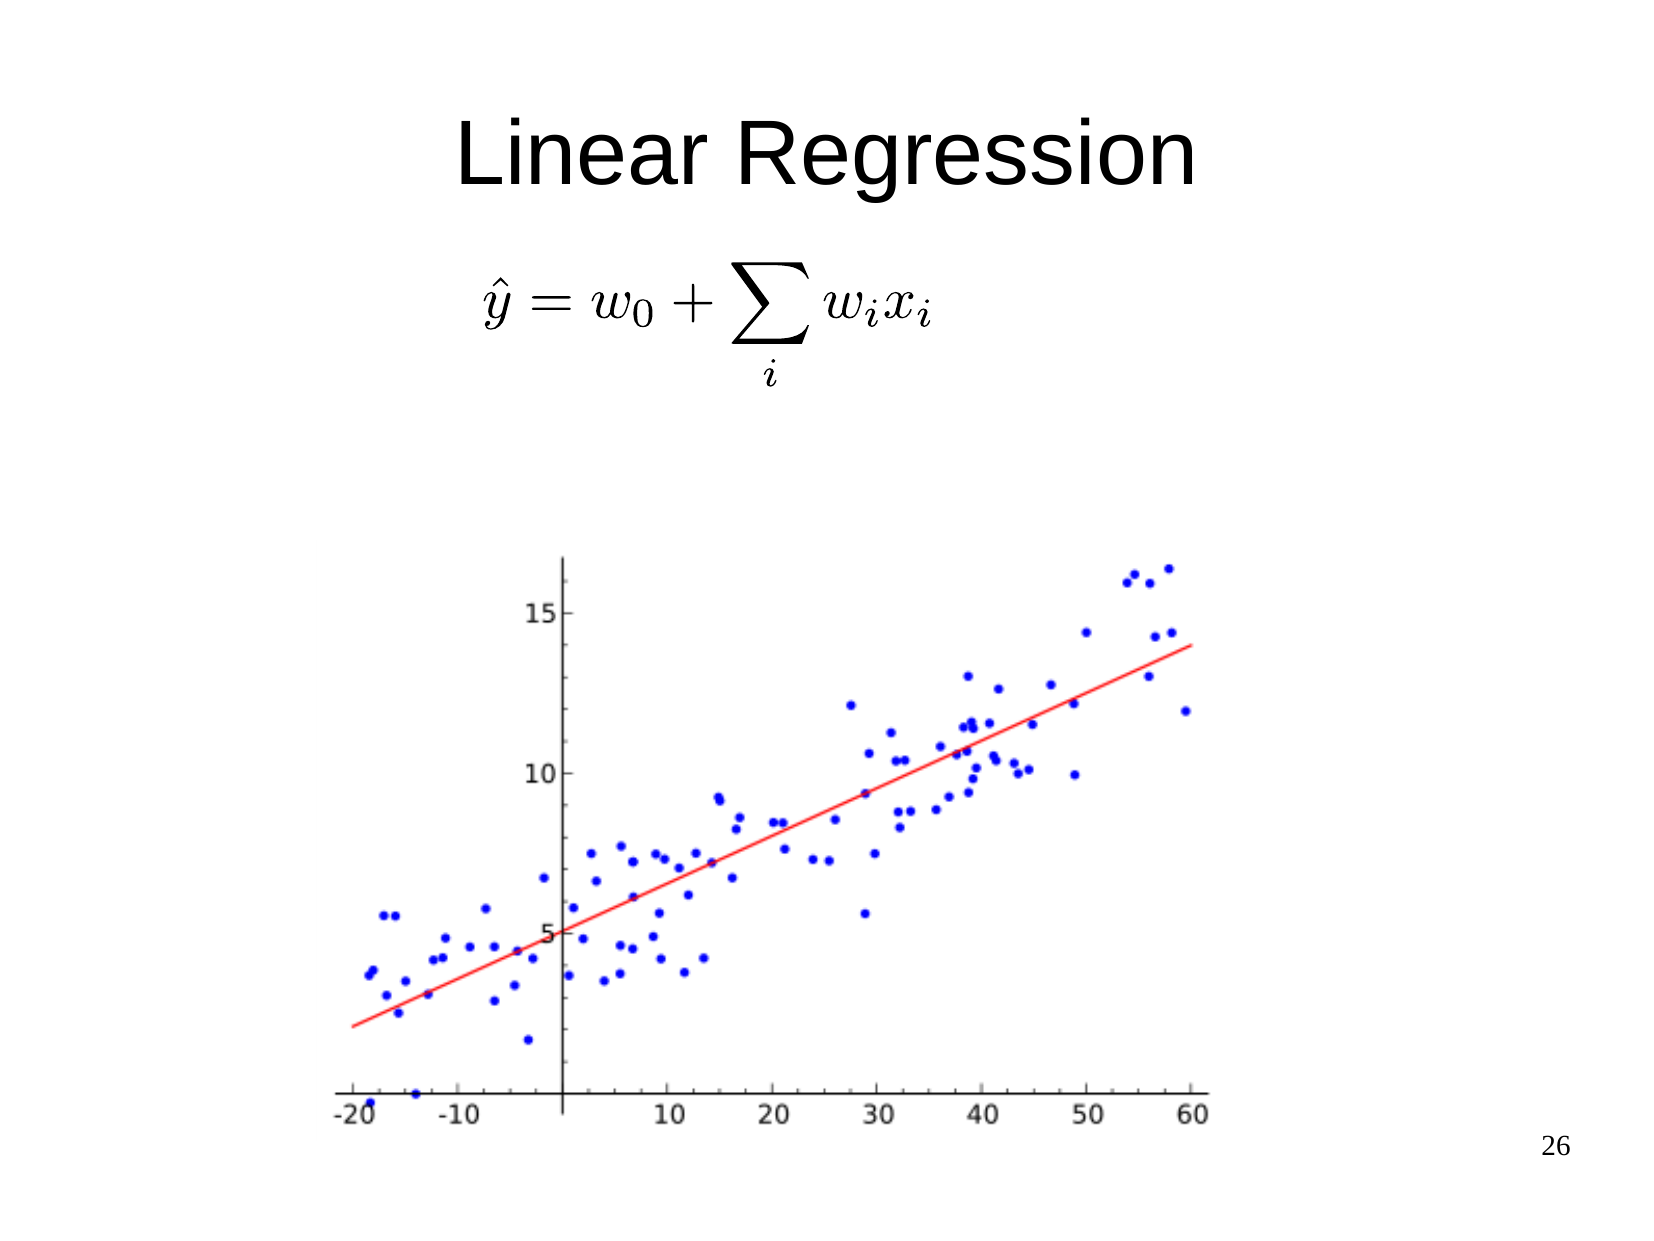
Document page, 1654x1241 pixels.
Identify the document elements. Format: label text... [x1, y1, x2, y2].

title Linear Regression [82, 49, 1571, 257]
picture [315, 540, 1225, 1141]
text_box [481, 256, 933, 387]
